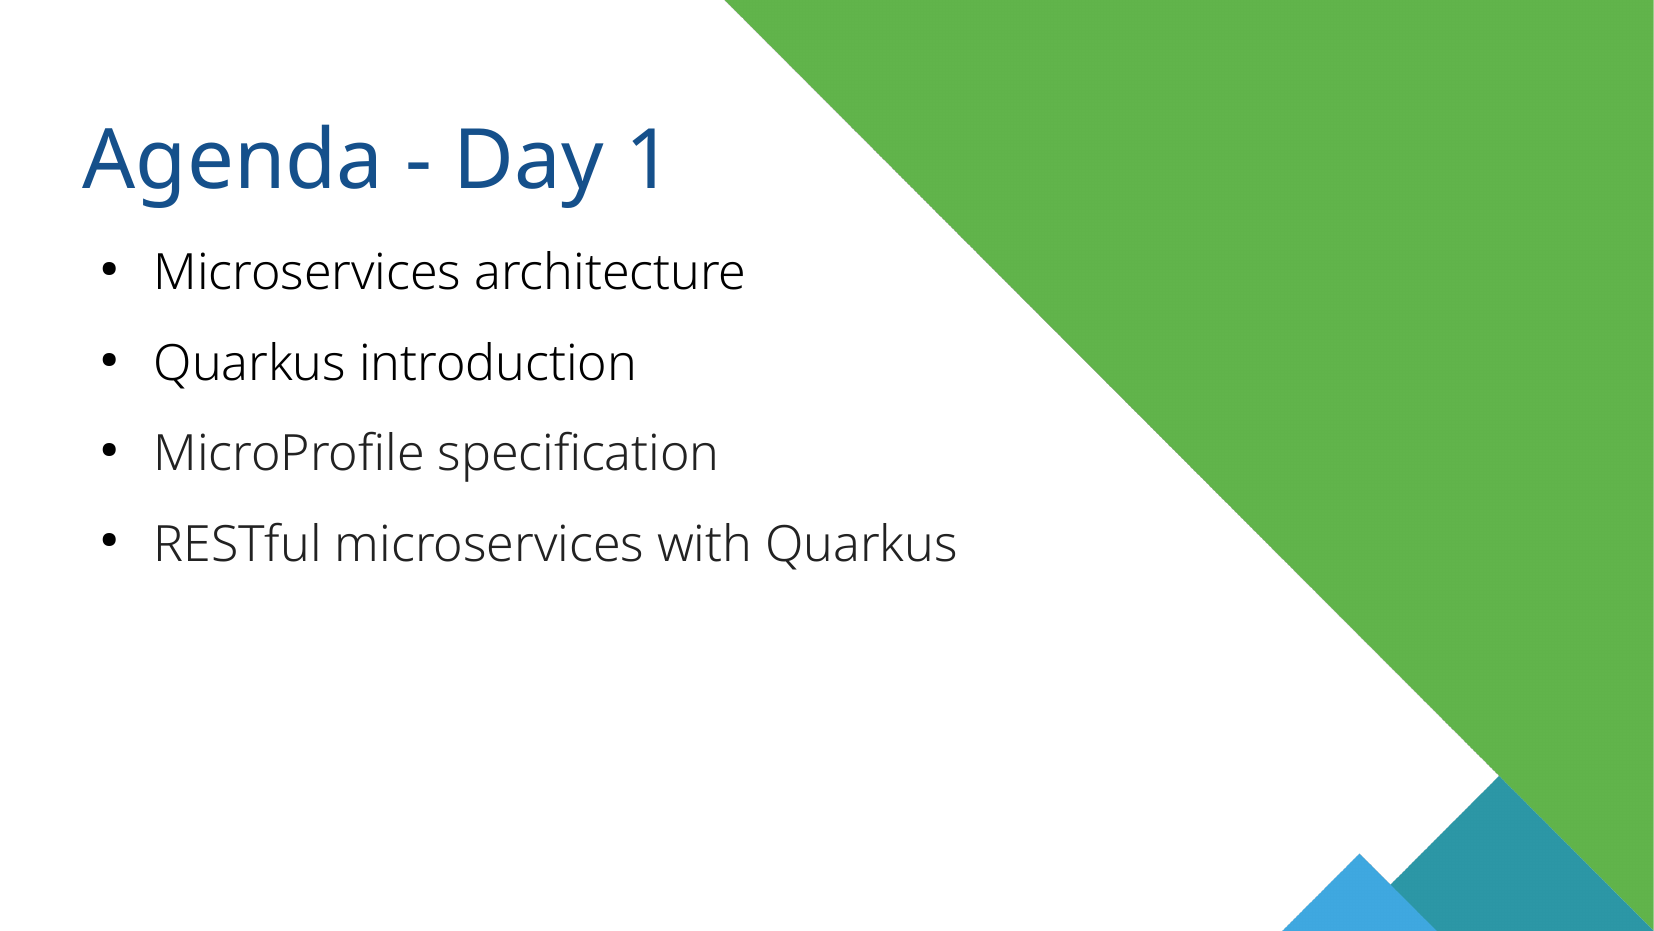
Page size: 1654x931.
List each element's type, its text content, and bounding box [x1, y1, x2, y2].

picture [0, 0, 1654, 931]
list Microservices architecture Quarkus introduction MicroProfile specification RESTful microservices with Quarkus [82, 236, 1571, 846]
title Agenda - Day 1 [82, 87, 1571, 225]
